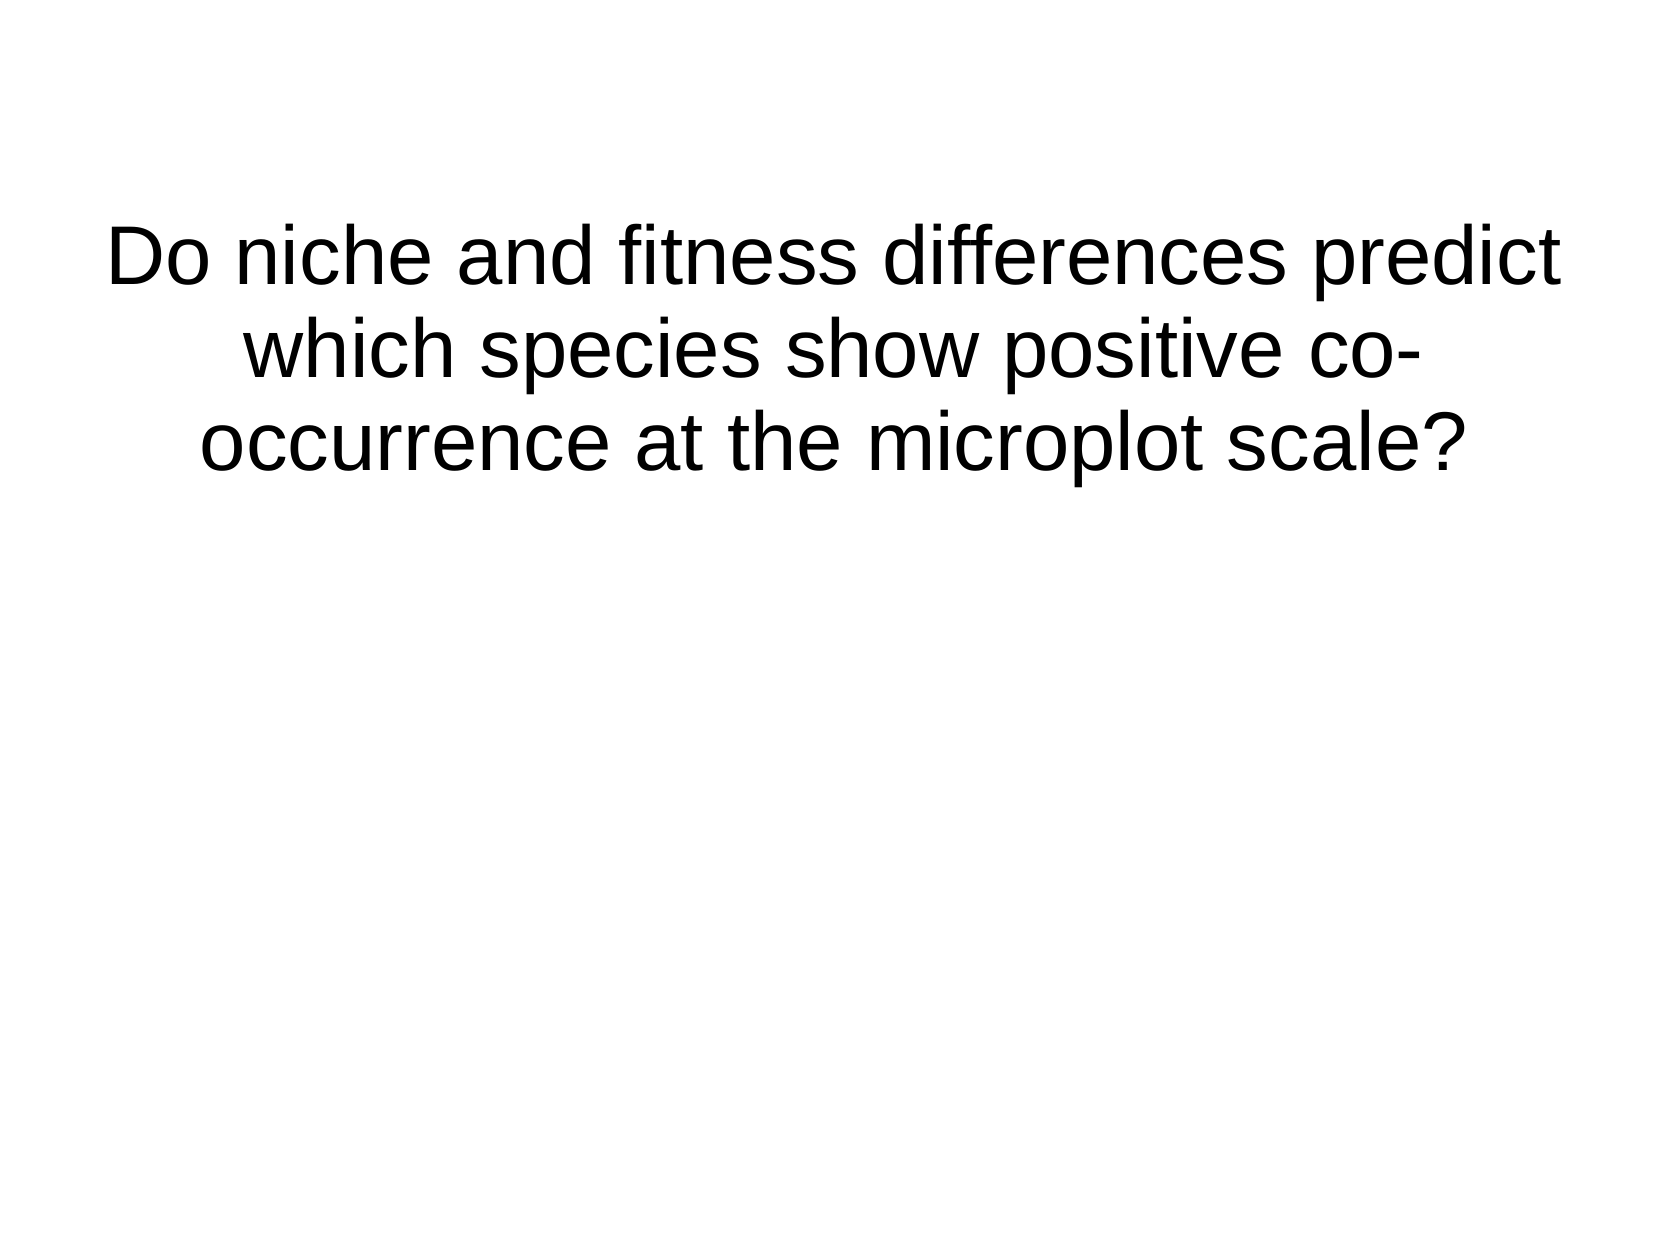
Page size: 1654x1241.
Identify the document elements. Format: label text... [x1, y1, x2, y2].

title Do niche and fitness differences predict which species show positive co-occurrence at the microplot scale? [90, 209, 1579, 489]
